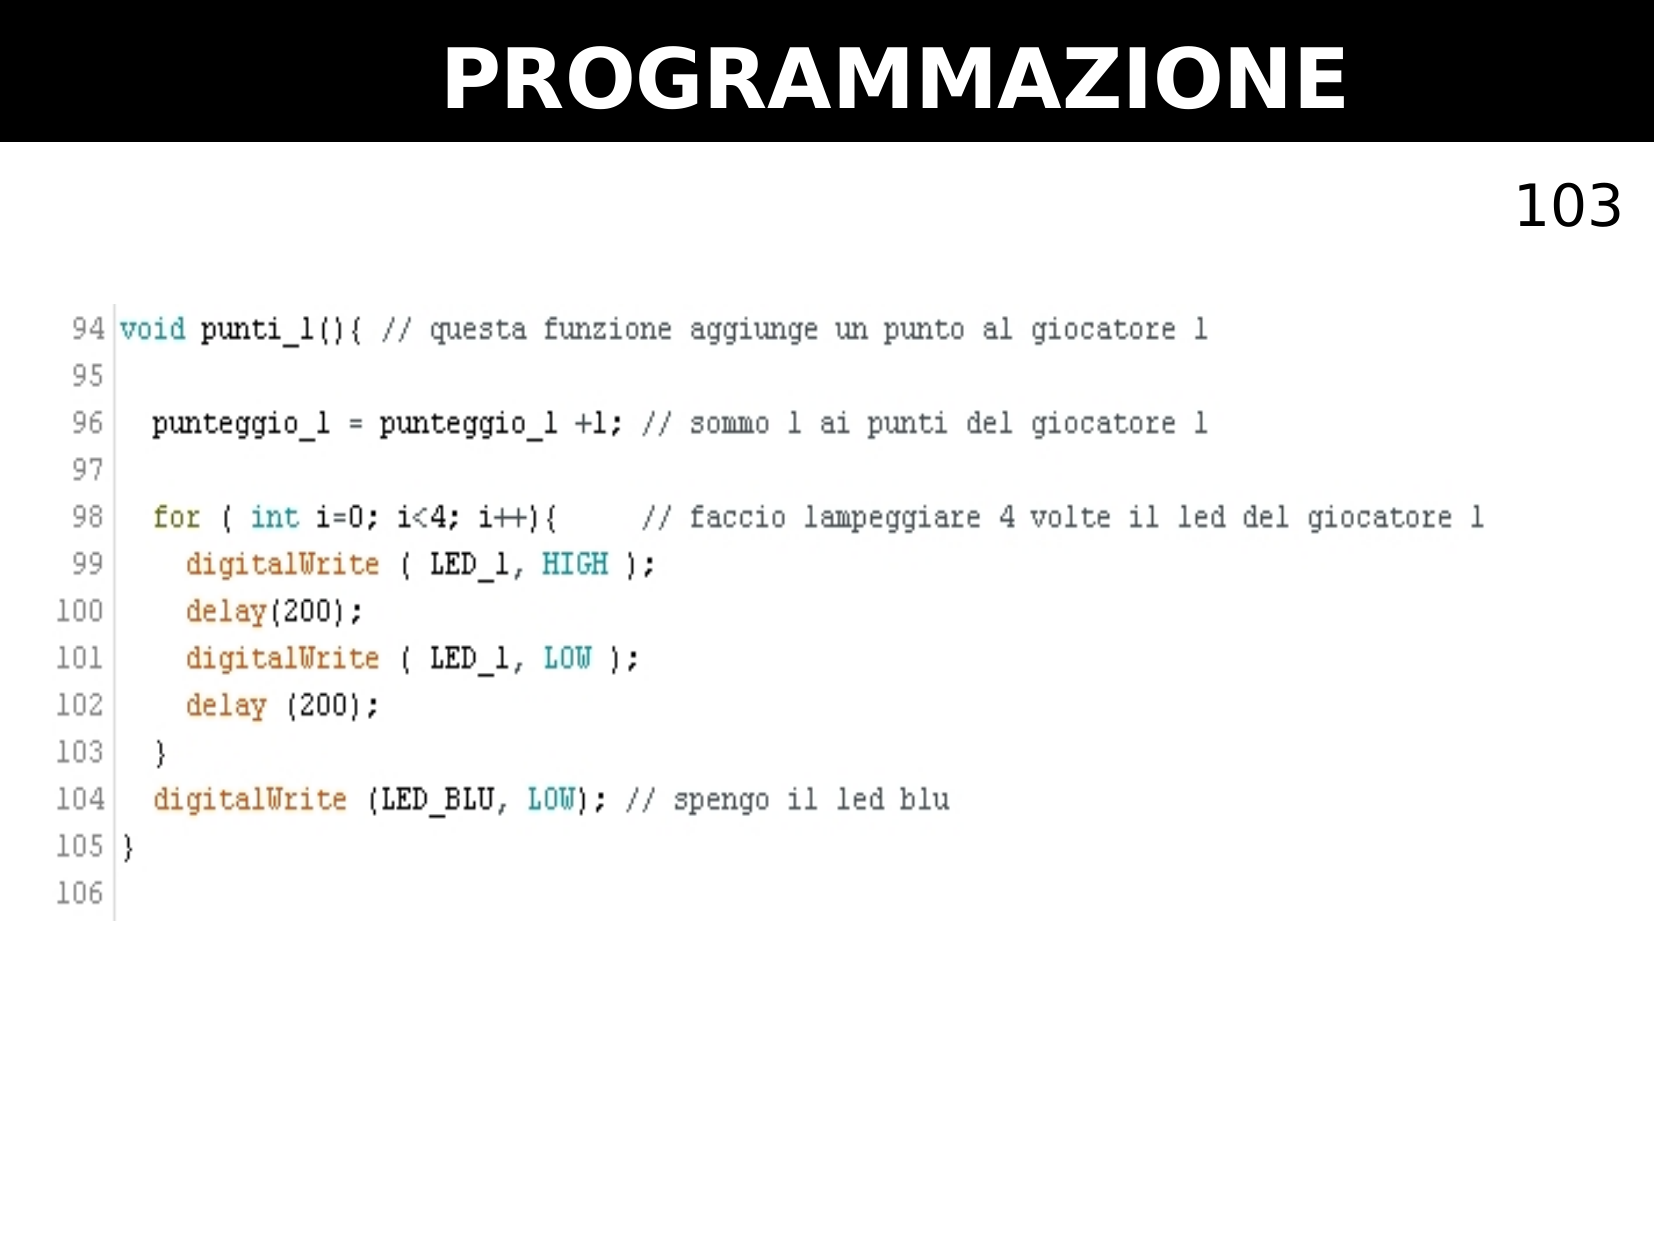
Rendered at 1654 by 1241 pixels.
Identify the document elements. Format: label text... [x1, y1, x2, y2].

text_box 103 [1498, 165, 1640, 249]
text_box [0, 0, 1654, 142]
picture [35, 304, 1628, 921]
text_box PROGRAMMAZIONE [425, 23, 1366, 136]
